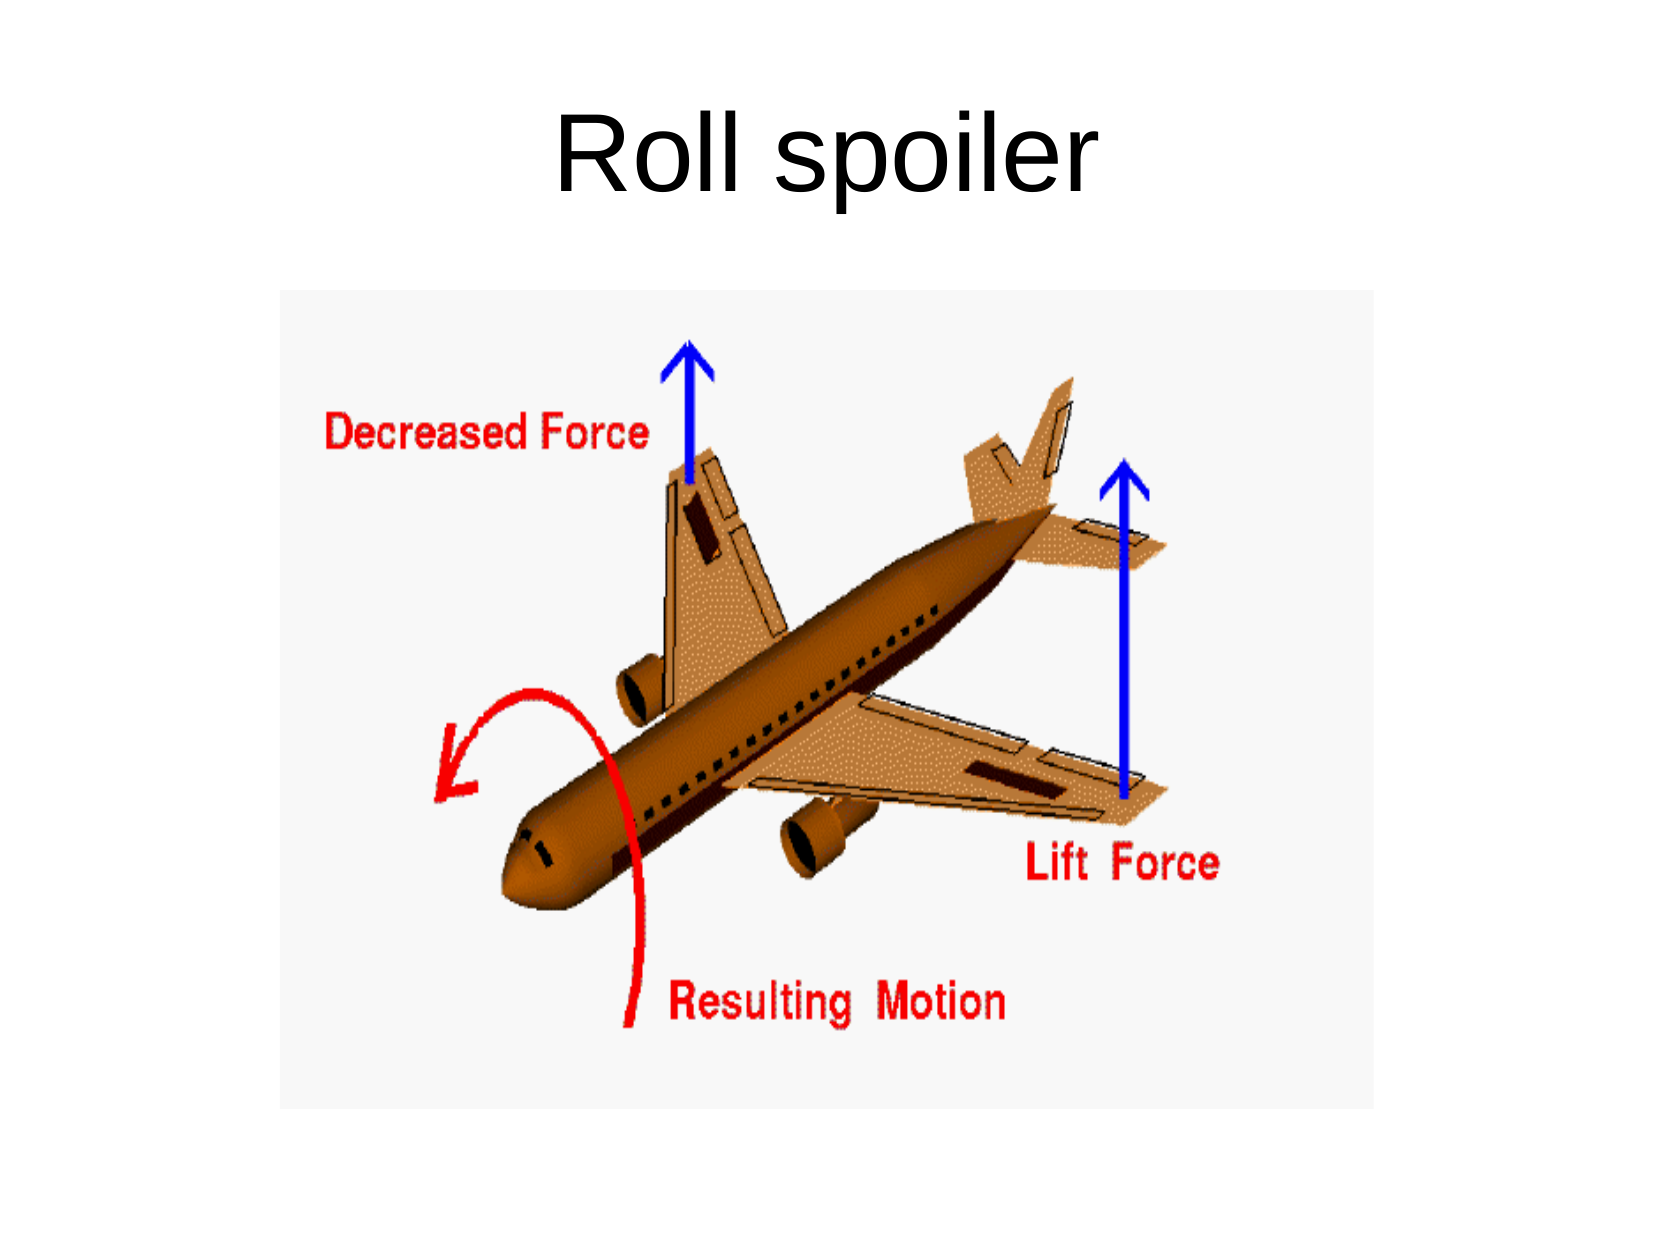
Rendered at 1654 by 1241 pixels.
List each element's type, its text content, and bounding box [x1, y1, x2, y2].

title Roll spoiler [82, 49, 1571, 257]
picture [279, 290, 1374, 1109]
